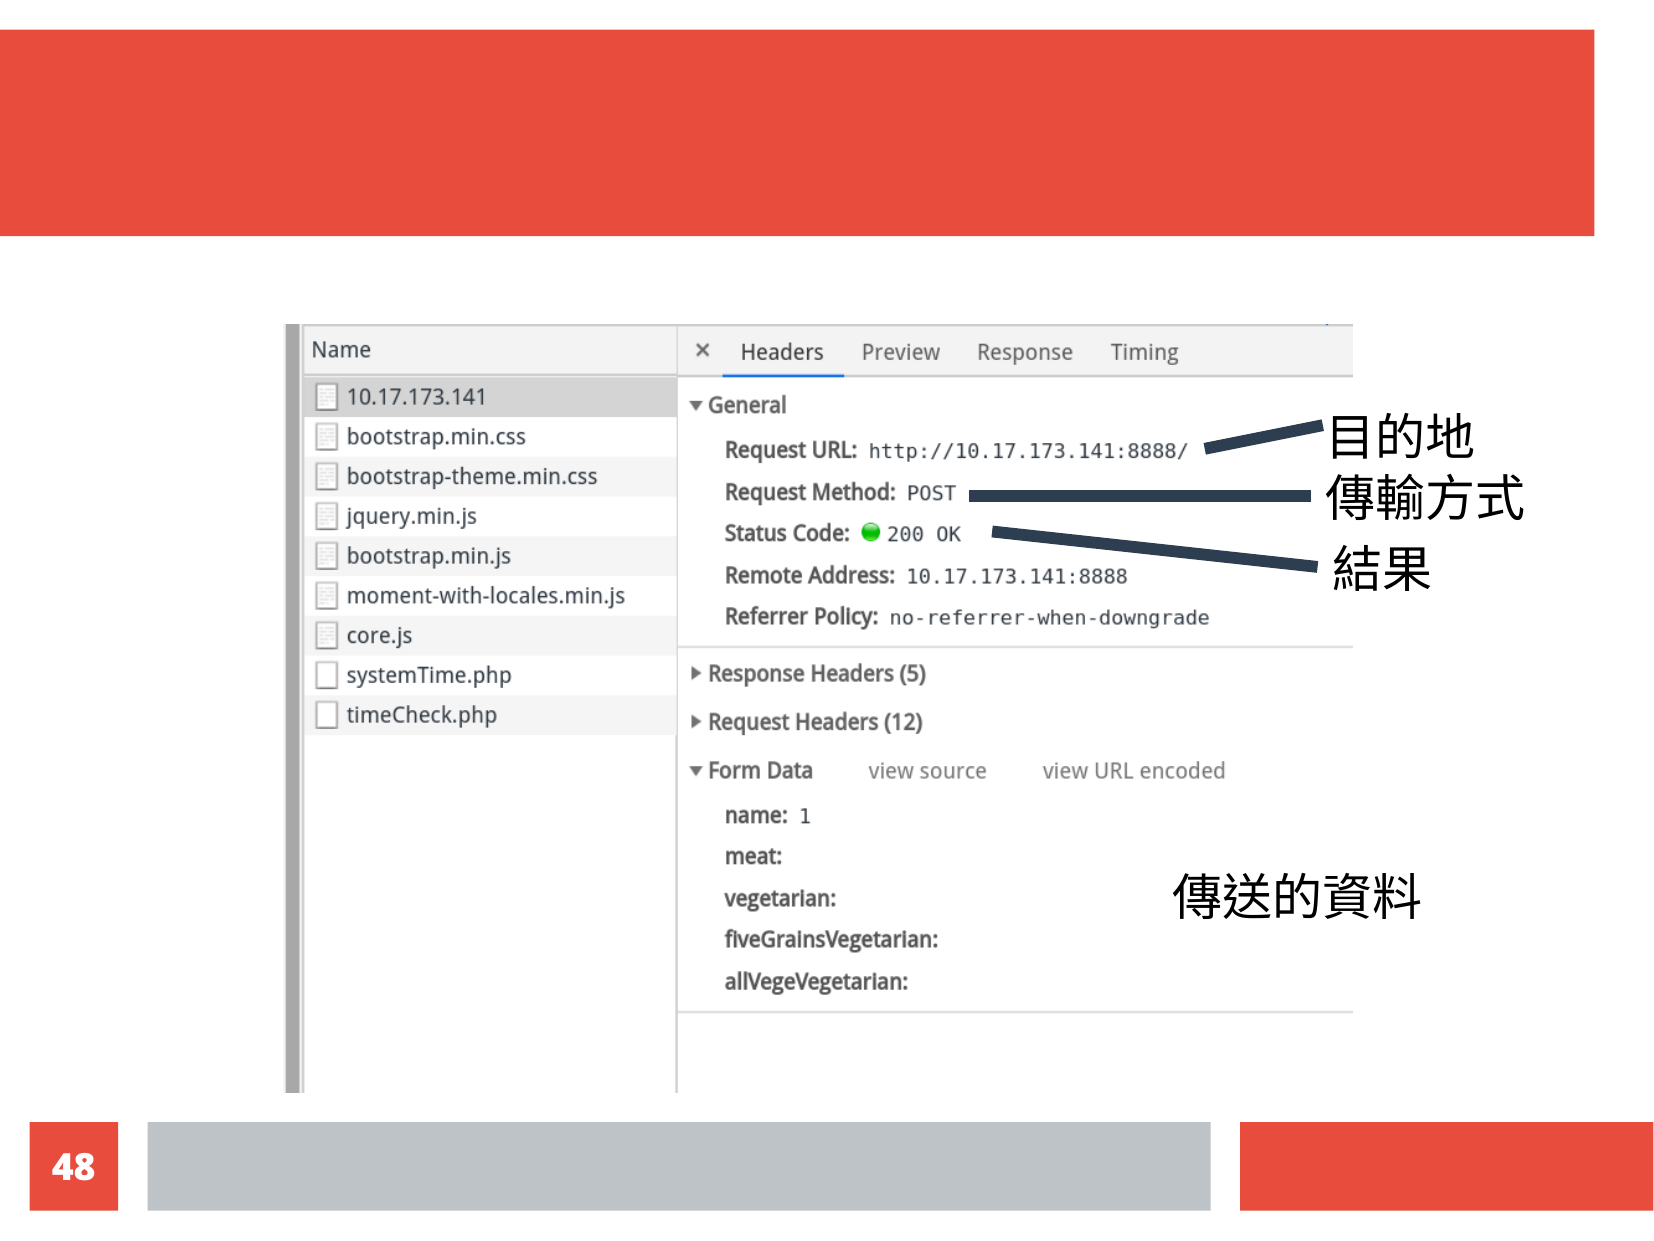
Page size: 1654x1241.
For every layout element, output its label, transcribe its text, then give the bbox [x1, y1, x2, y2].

text_box 傳輸方式 [1311, 451, 1583, 532]
picture [271, 324, 1353, 1093]
text_box 目的地 [1311, 389, 1583, 451]
text_box 結果 [1317, 521, 1548, 603]
text_box 傳送的資料 [1157, 850, 1438, 931]
